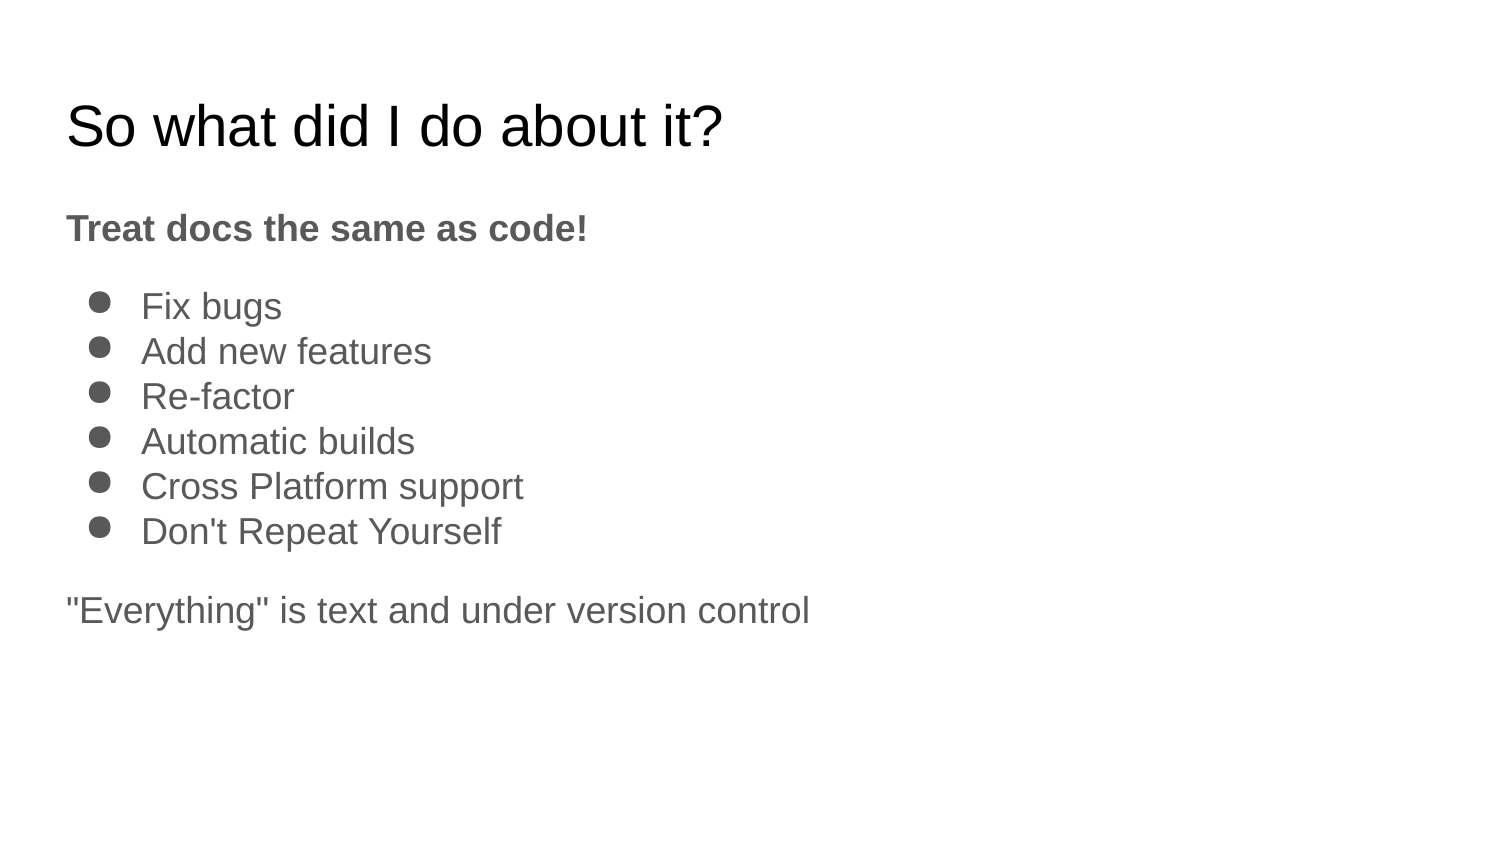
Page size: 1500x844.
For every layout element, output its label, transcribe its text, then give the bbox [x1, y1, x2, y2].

list Treat docs the same as code! Fix bugs Add new features Re-factor Automatic builds Cross Platform support Don't Repeat Yourself "Everything" is text and under version control [51, 189, 1449, 750]
title So what did I do about it? [51, 72, 1449, 167]
